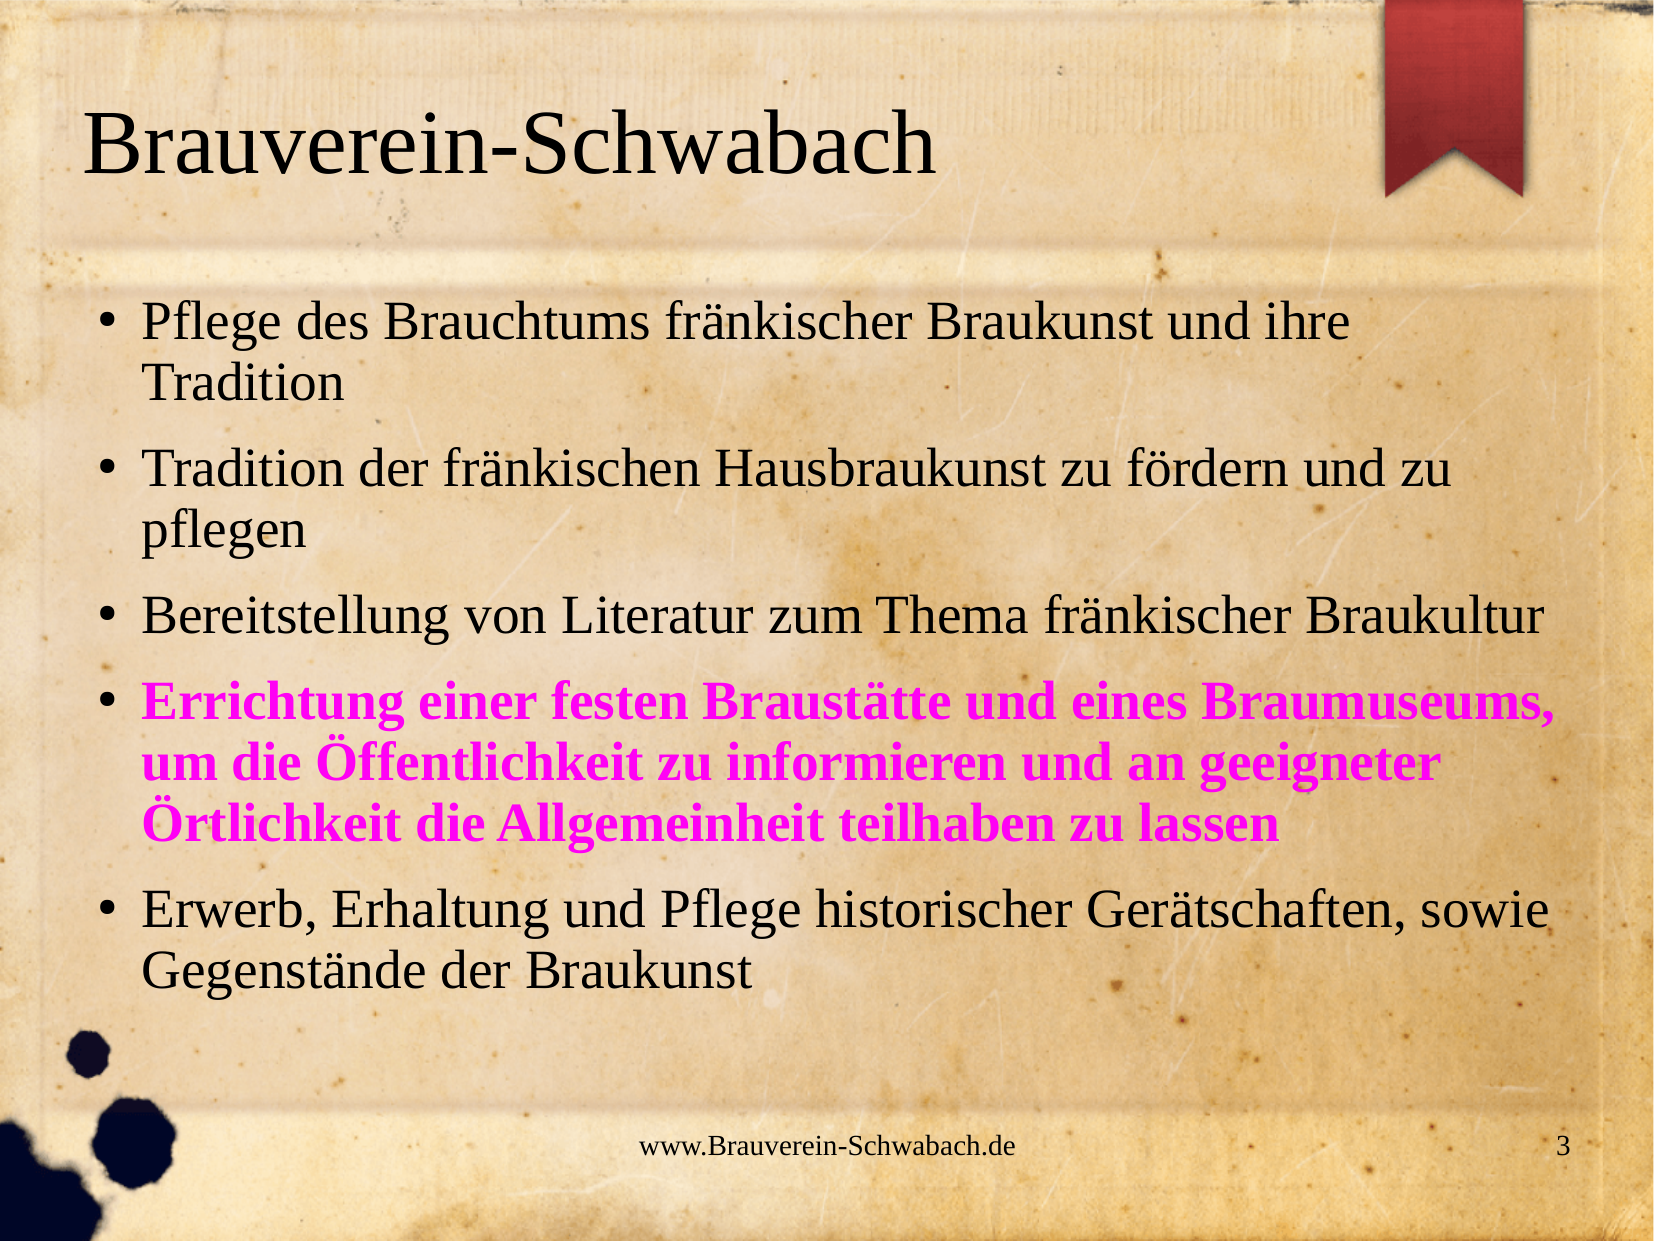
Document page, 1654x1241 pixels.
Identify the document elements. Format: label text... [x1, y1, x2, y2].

title Brauverein-Schwabach [82, 49, 1347, 237]
picture [0, 0, 1654, 1241]
list Pflege des Brauchtums fränkischer Braukunst und ihre Tradition Tradition der fränkischen Hausbraukunst zu fördern und zu pflegen Bereitstellung von Literatur zum Thema fränkischer Braukultur Errichtung einer festen Braustätte und eines Braumuseums, um die Öffentlichkeit zu informieren und an geeigneter Örtlichkeit die Allgemeinheit teilhaben zu lassen Erwerb, Erhaltung und Pflege historischer Gerätschaften, sowie Gegenstände der Braukunst [82, 290, 1560, 1075]
